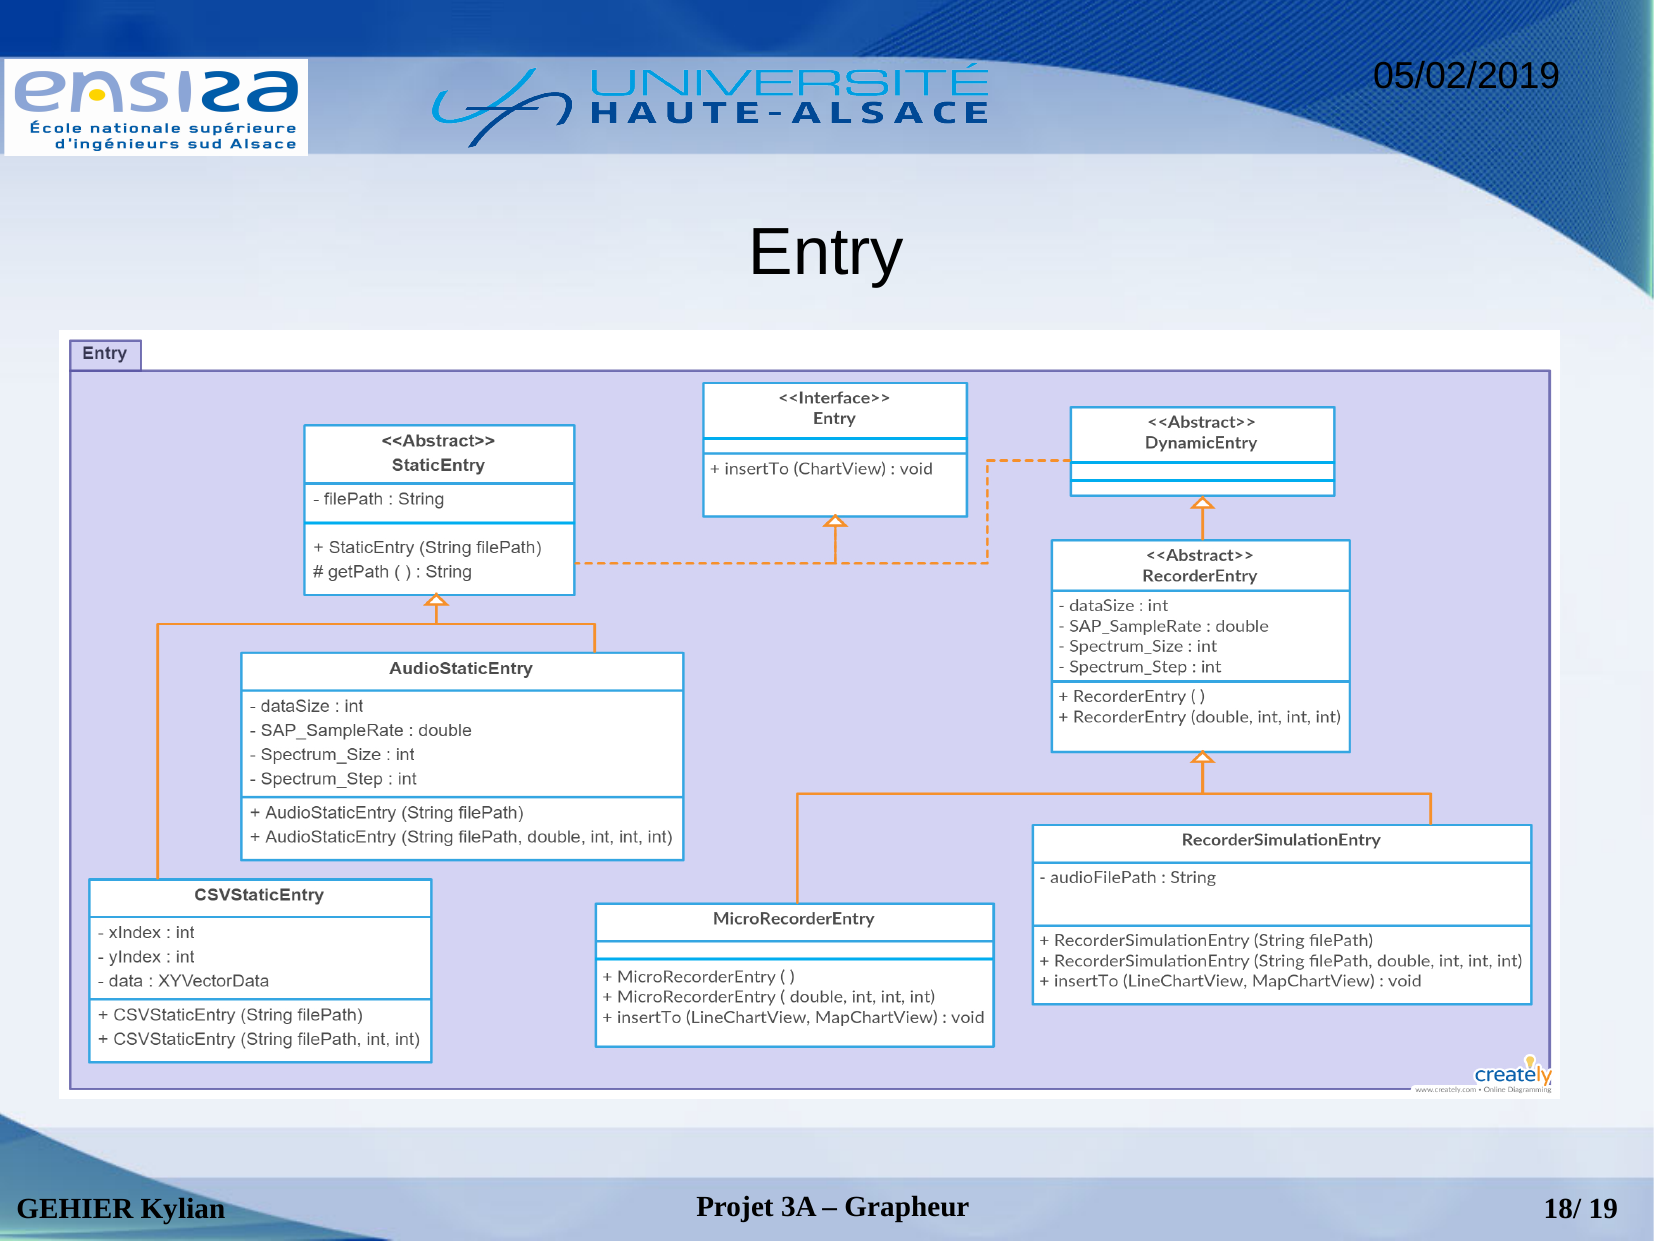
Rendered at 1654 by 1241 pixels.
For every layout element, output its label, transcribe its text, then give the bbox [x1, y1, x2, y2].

picture [0, 0, 1654, 1241]
title Entry [118, 192, 1536, 310]
